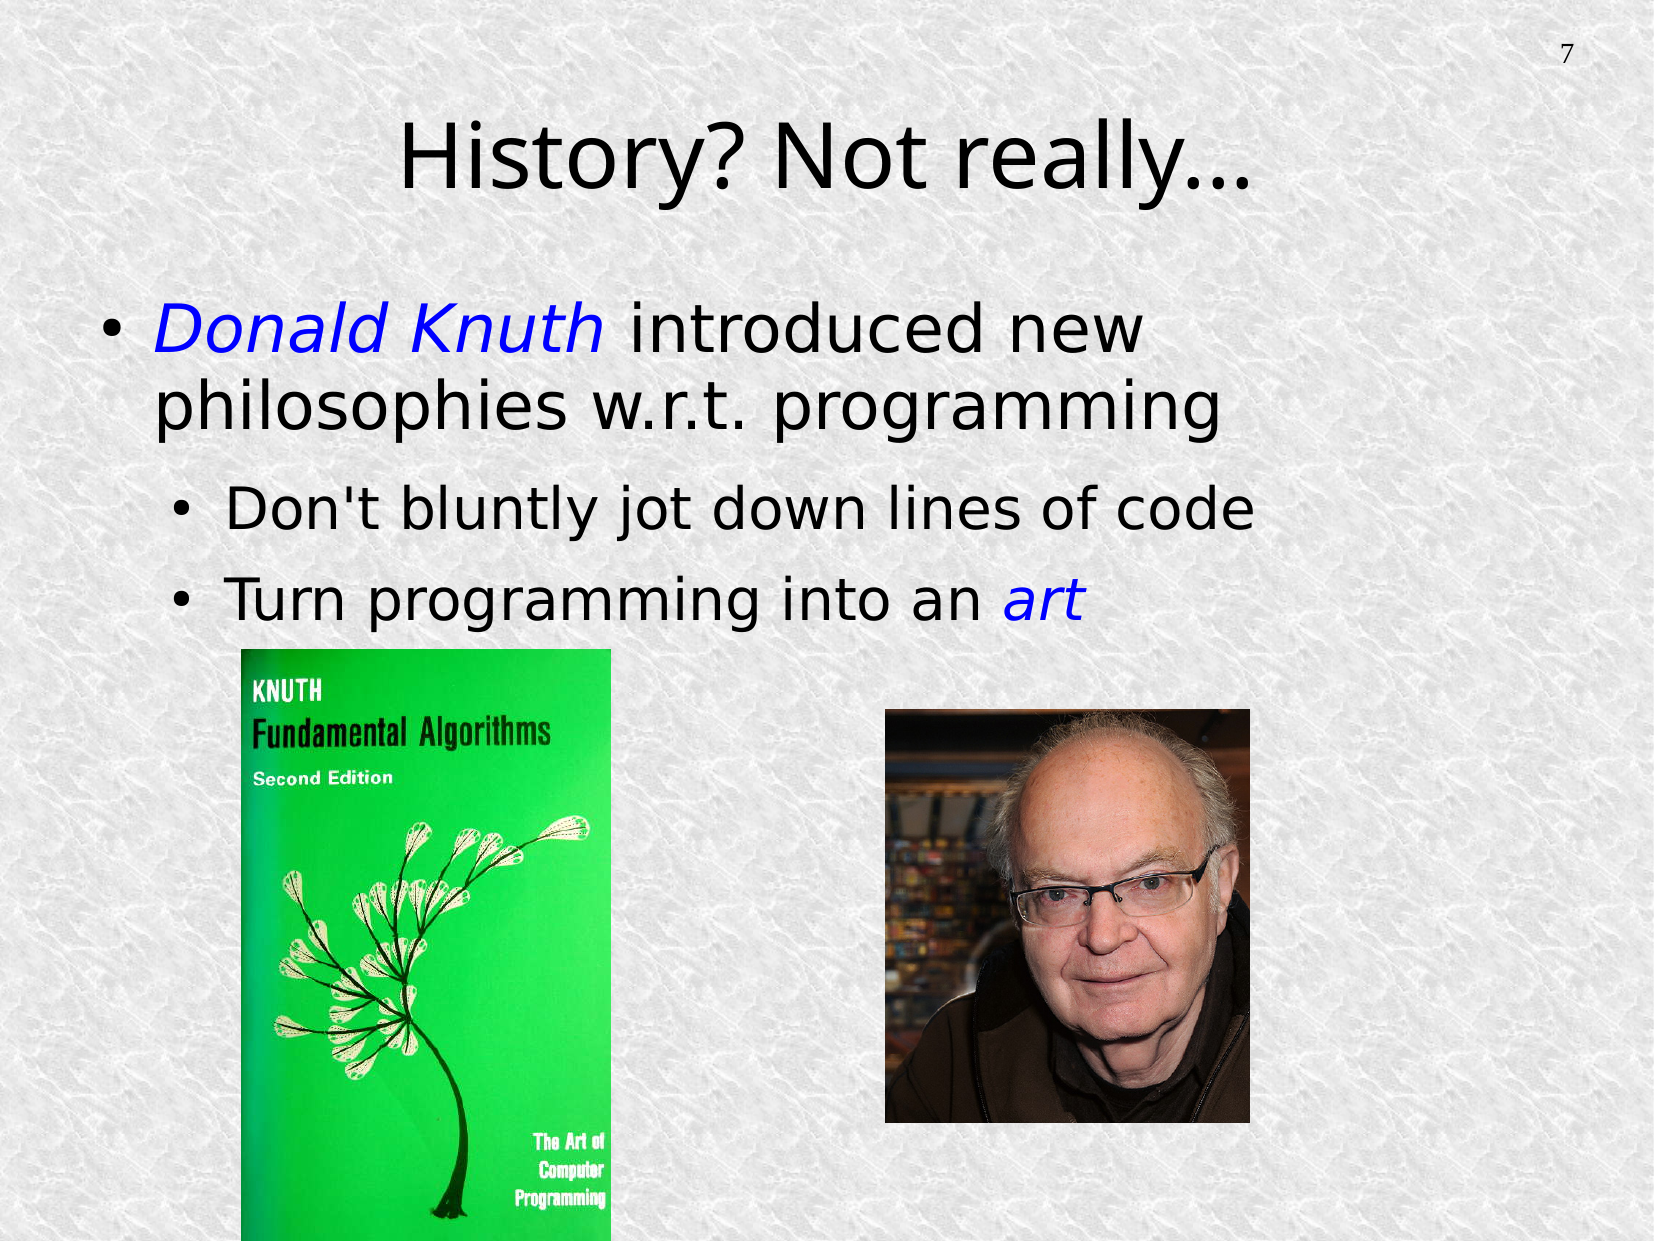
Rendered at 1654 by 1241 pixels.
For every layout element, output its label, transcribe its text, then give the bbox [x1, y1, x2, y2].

text_box [391, 635, 1442, 1217]
picture [0, 0, 1654, 1241]
list Donald Knuth introduced new philosophies w.r.t. programming Don't bluntly jot down lines of code Turn programming into an art [82, 290, 1571, 1109]
title History? Not really... [82, 49, 1571, 257]
